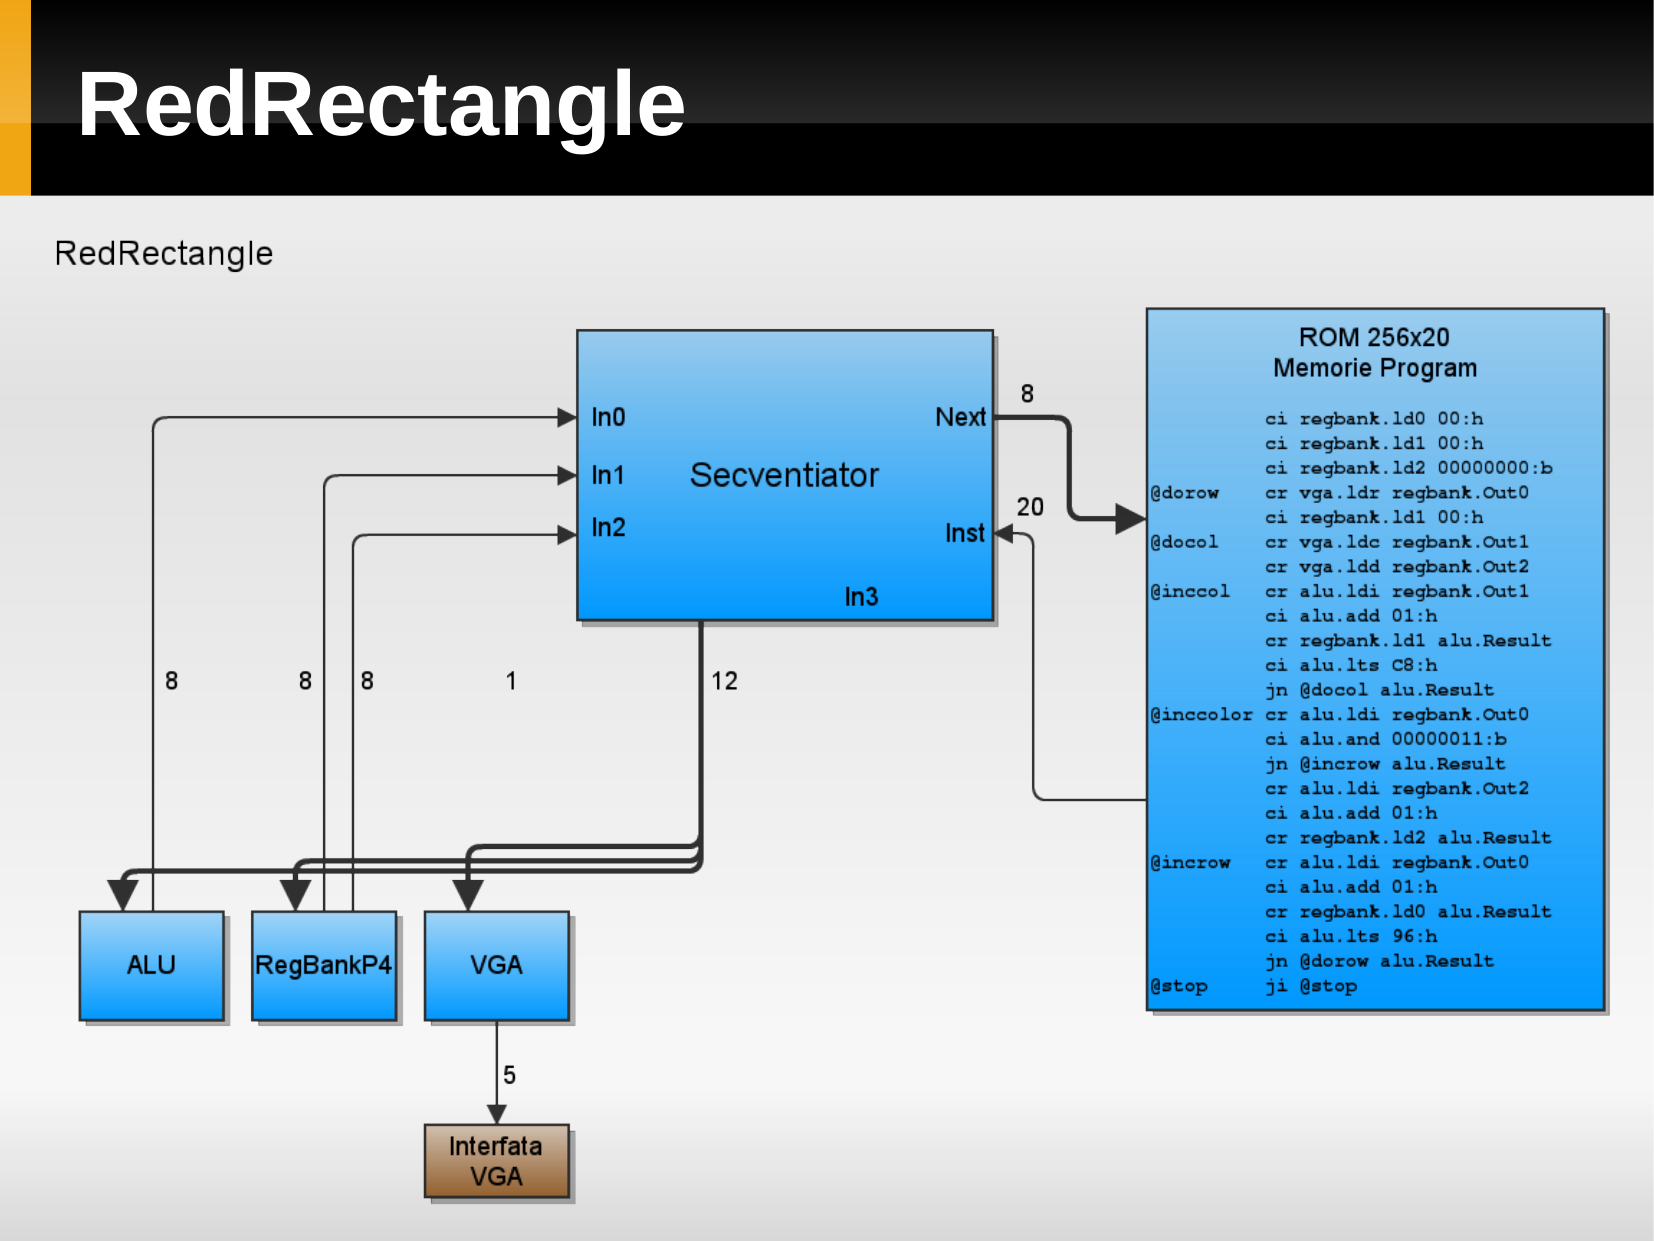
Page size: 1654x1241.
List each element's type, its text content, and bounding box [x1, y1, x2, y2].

picture [0, 0, 1654, 1241]
title RedRectangle [76, 7, 1565, 187]
